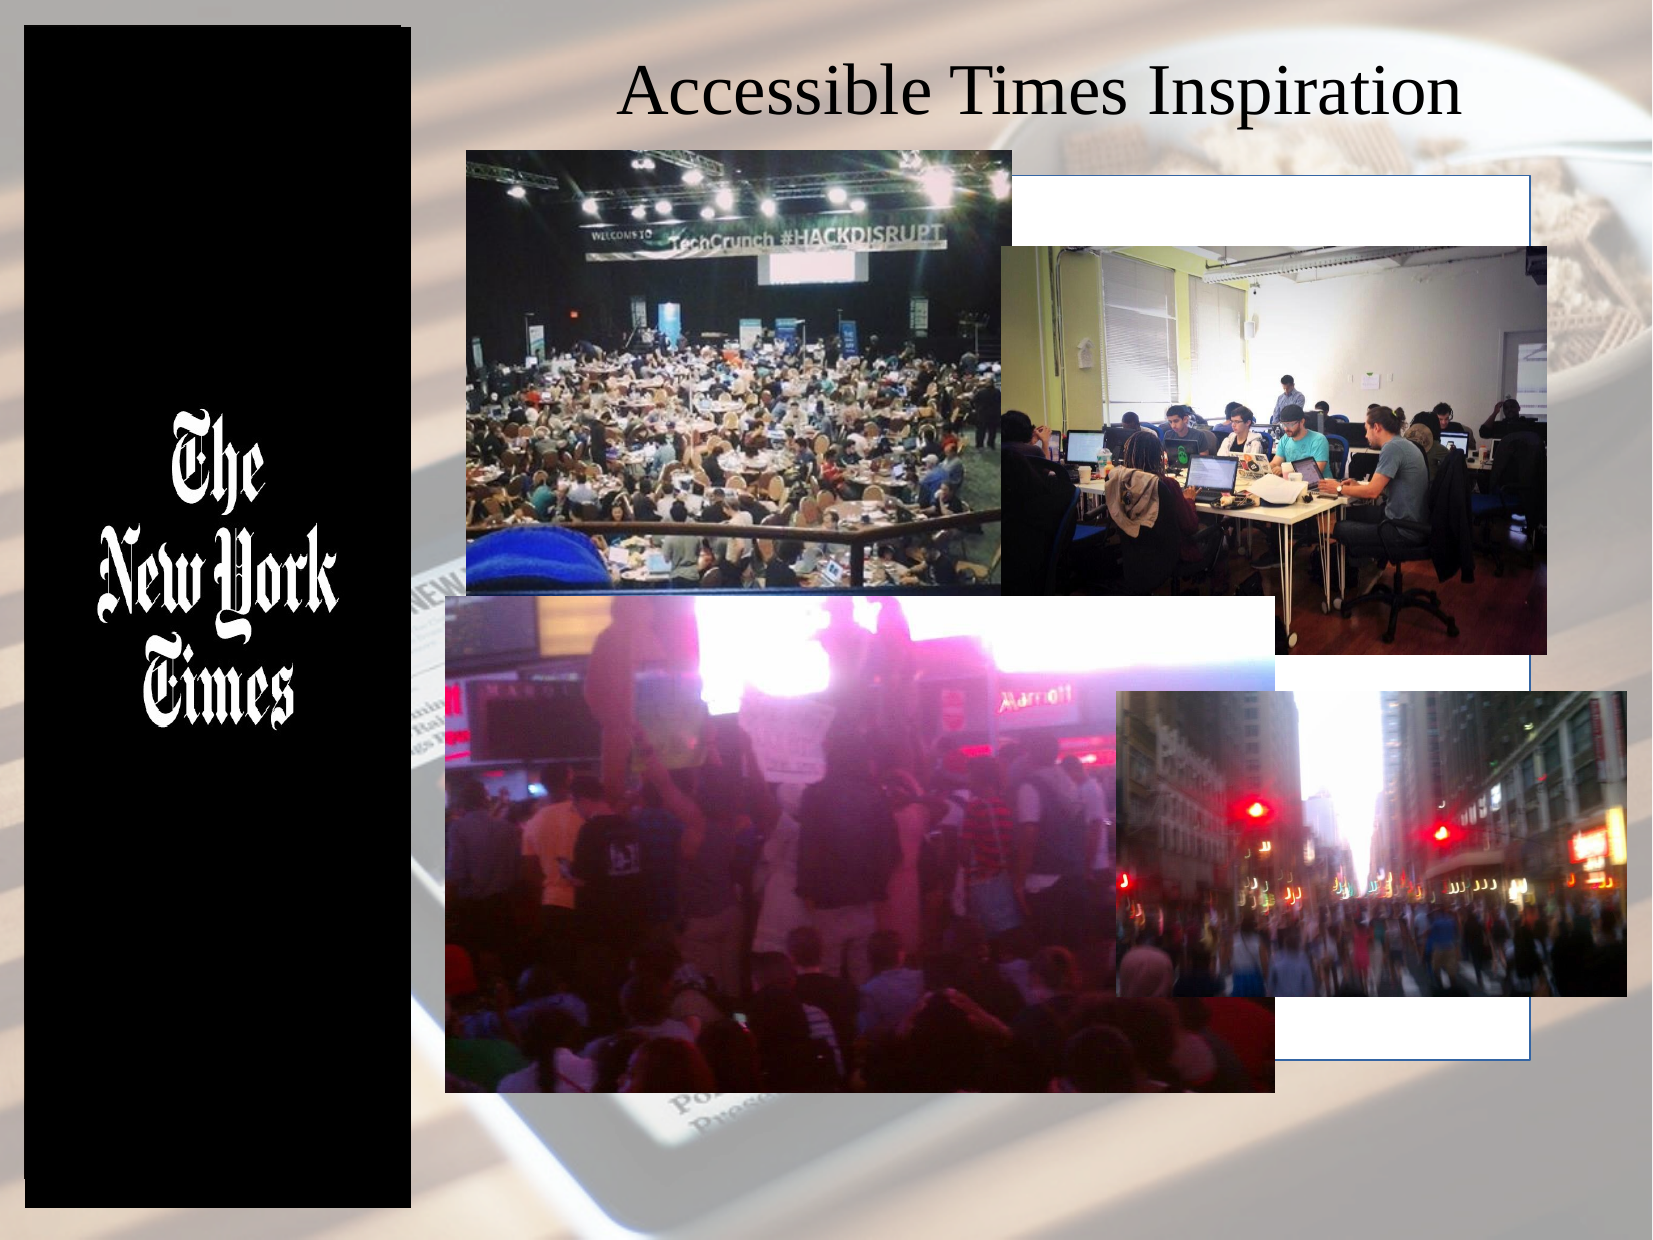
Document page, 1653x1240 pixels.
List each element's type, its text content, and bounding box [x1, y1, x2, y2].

text_box Accessible Times Inspiration [608, 42, 1472, 139]
picture [0, 0, 1653, 1240]
